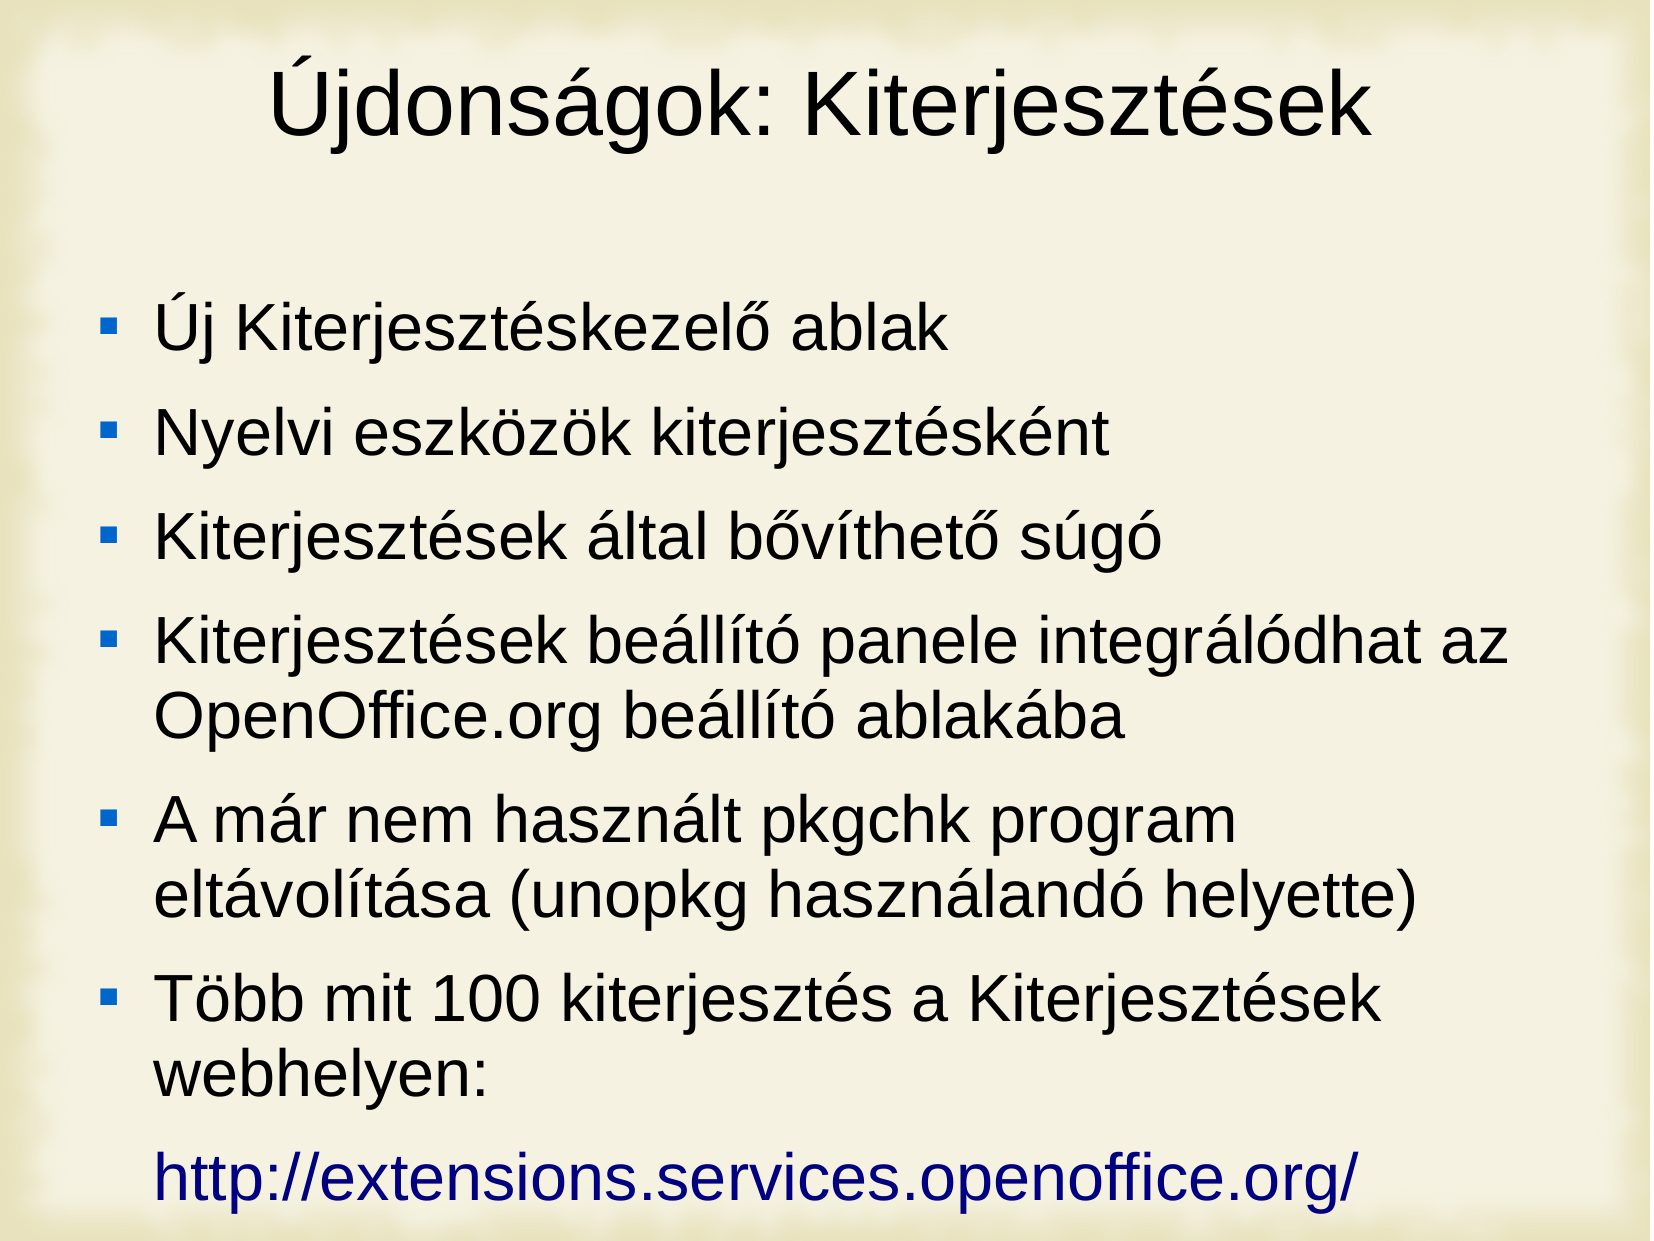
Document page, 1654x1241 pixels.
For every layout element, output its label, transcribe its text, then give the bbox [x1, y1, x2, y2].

title Újdonságok: Kiterjesztések [76, 0, 1565, 208]
picture [0, 0, 1651, 1241]
list Új Kiterjesztéskezelő ablak Nyelvi eszközök kiterjesztésként Kiterjesztések által bővíthető súgó Kiterjesztések beállító panele integrálódhat az OpenOffice.org beállító ablakába A már nem használt pkgchk program eltávolítása (unopkg használandó helyette) Több mit 100 kiterjesztés a Kiterjesztések webhelyen: http://extensions.services.openoffice.org/ [82, 290, 1571, 1210]
